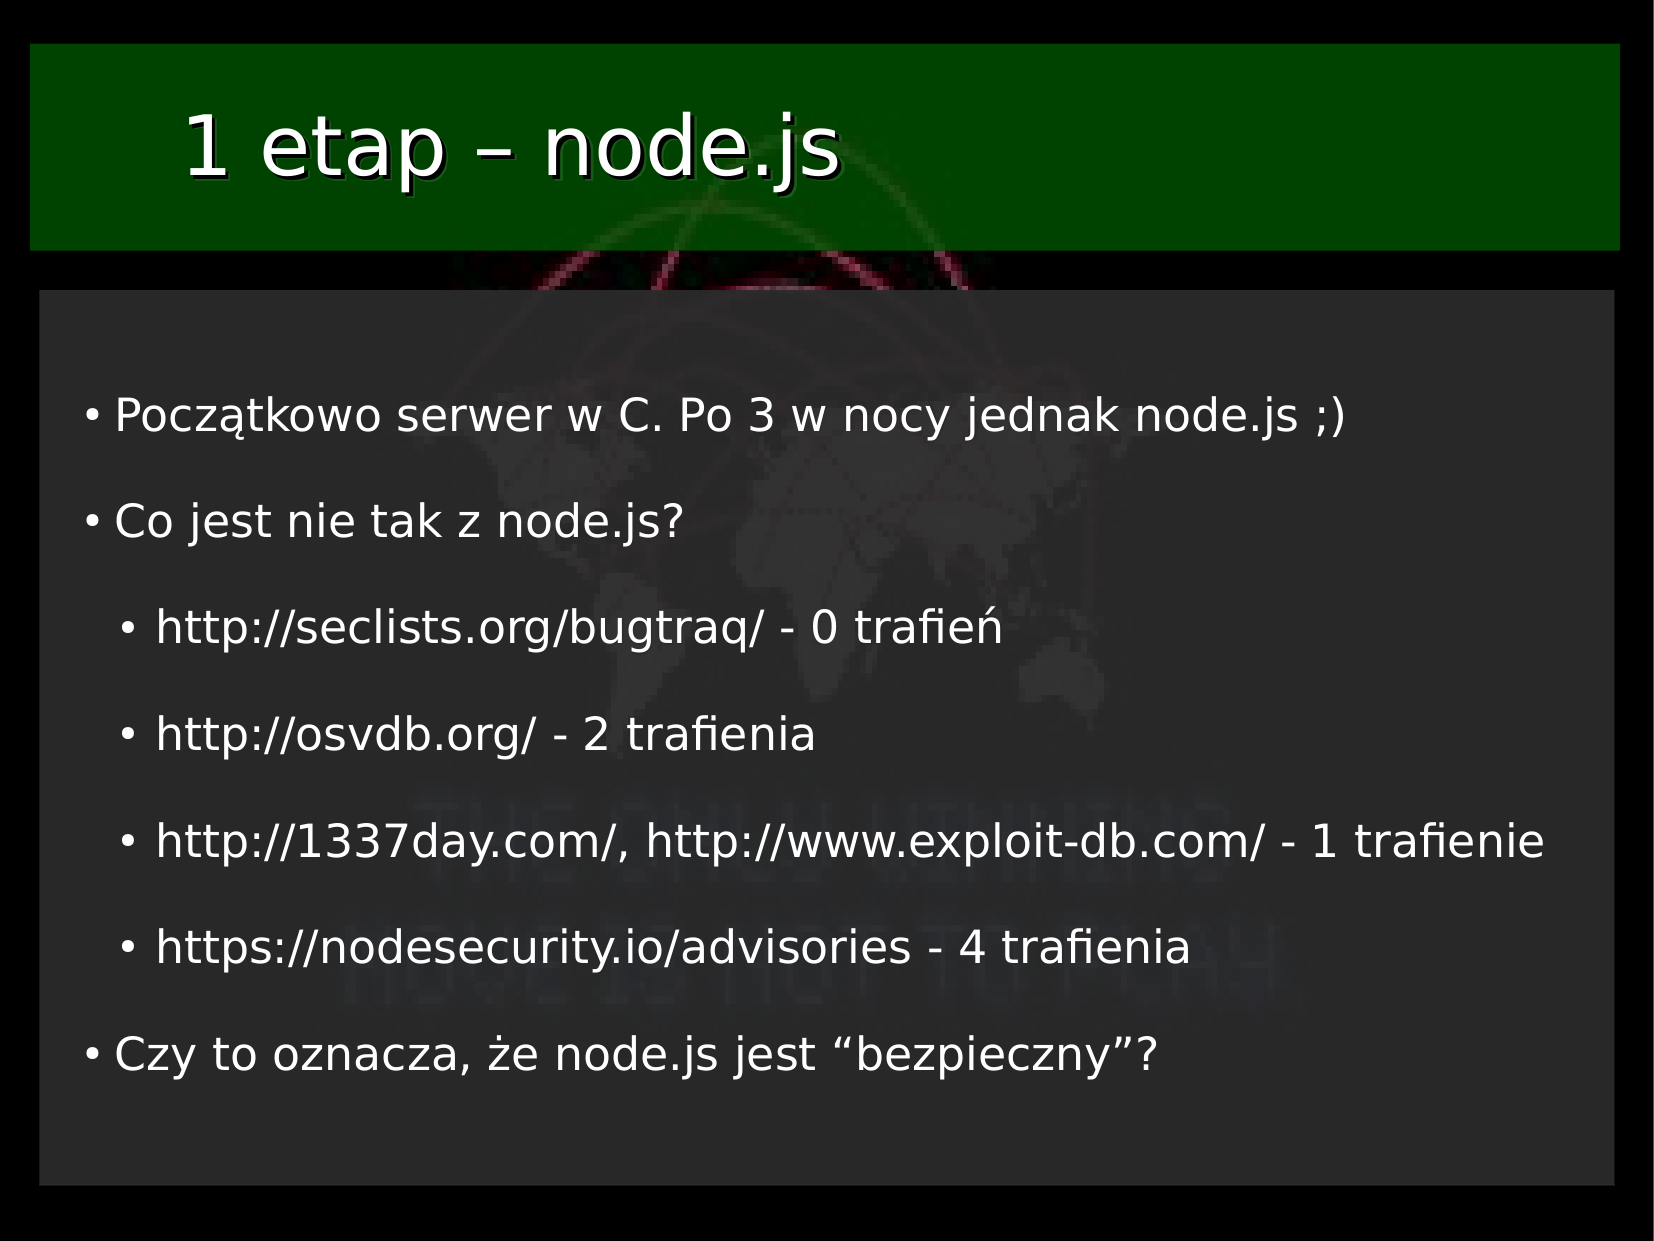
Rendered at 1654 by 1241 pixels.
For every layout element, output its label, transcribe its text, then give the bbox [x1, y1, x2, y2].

text_box Początkowo serwer w C. Po 3 w nocy jednak node.js ;) Co jest nie tak z node.js? http://seclists.org/bugtraq/ - 0 trafień http://osvdb.org/ - 2 trafienia http://1337day.com/, http://www.exploit-db.com/ - 1 trafienie https://nodesecurity.io/advisories - 4 trafienia Czy to oznacza, że node.js jest “bezpieczny”? [39, 290, 1615, 1186]
picture [0, 0, 1654, 1241]
title 1 etap – node.js [30, 43, 1621, 251]
